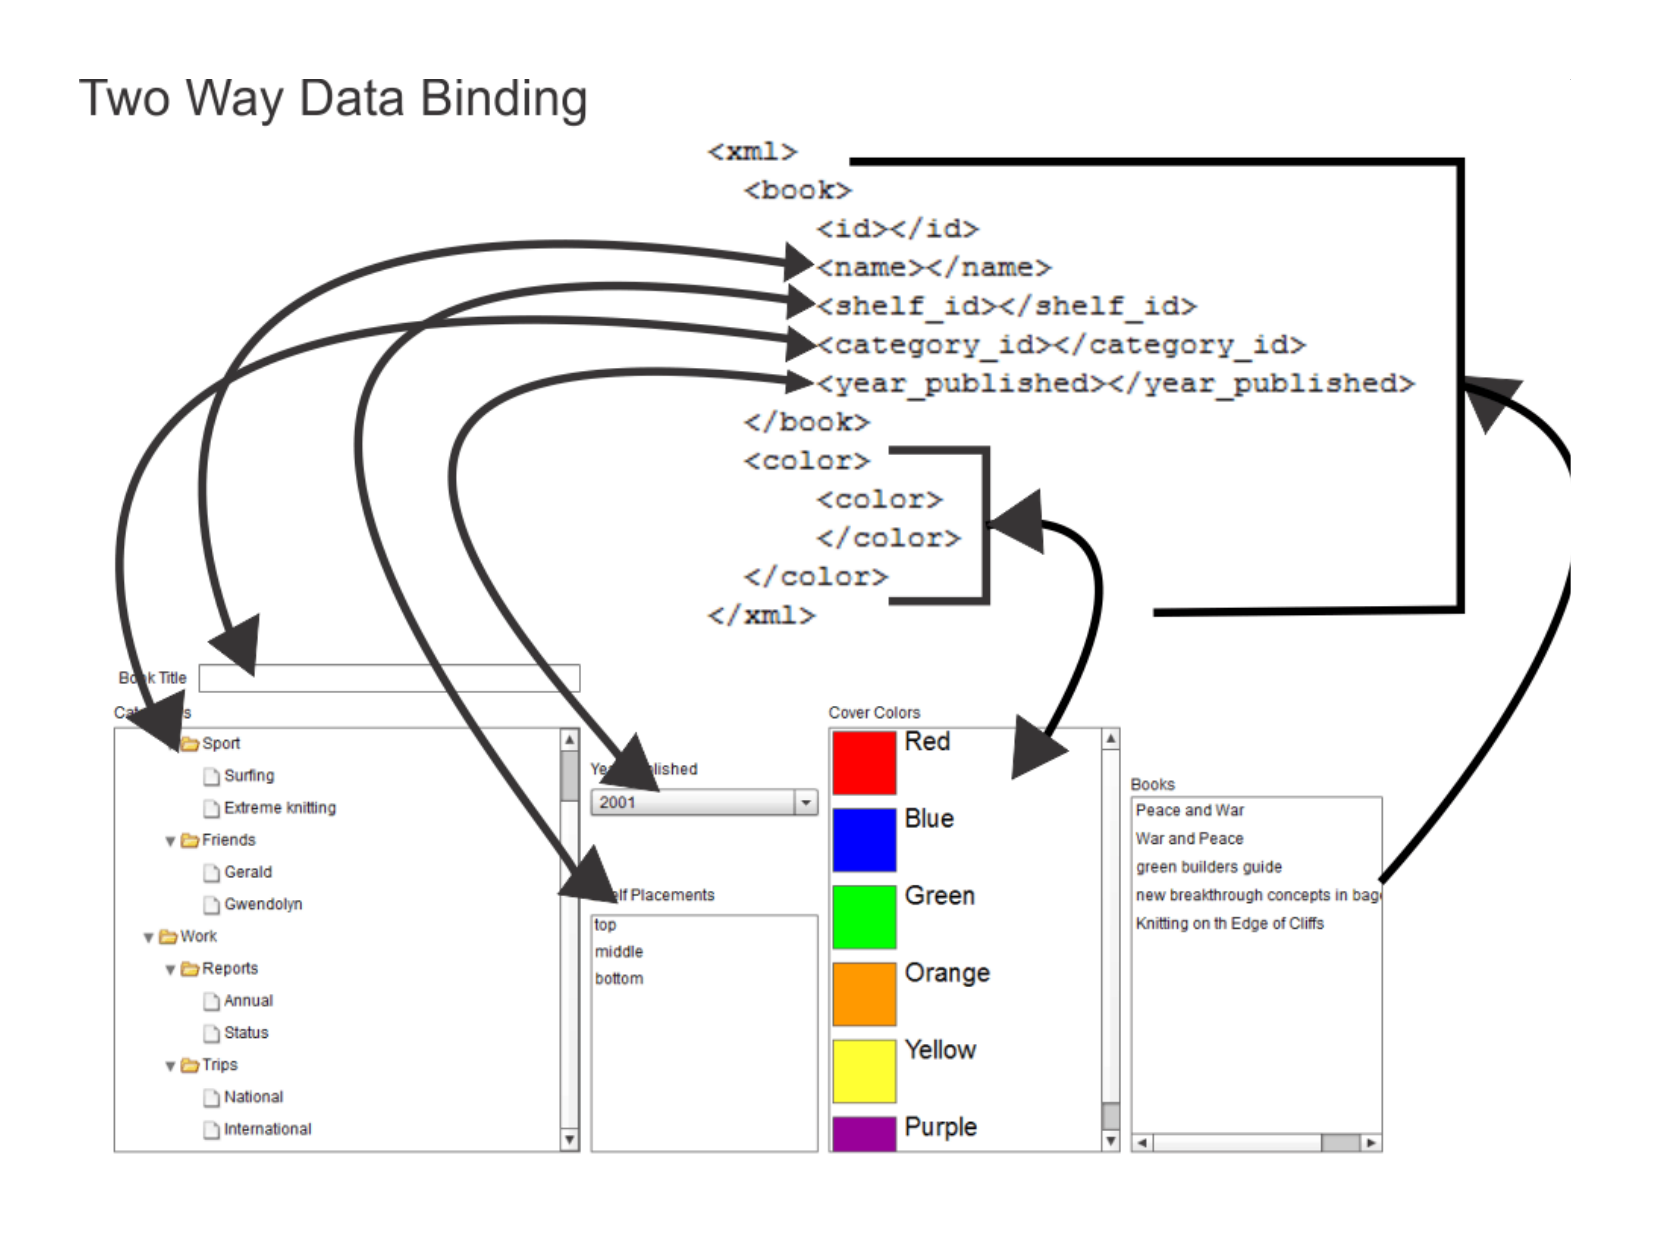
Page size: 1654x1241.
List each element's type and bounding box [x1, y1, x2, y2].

picture [76, 77, 1571, 1173]
